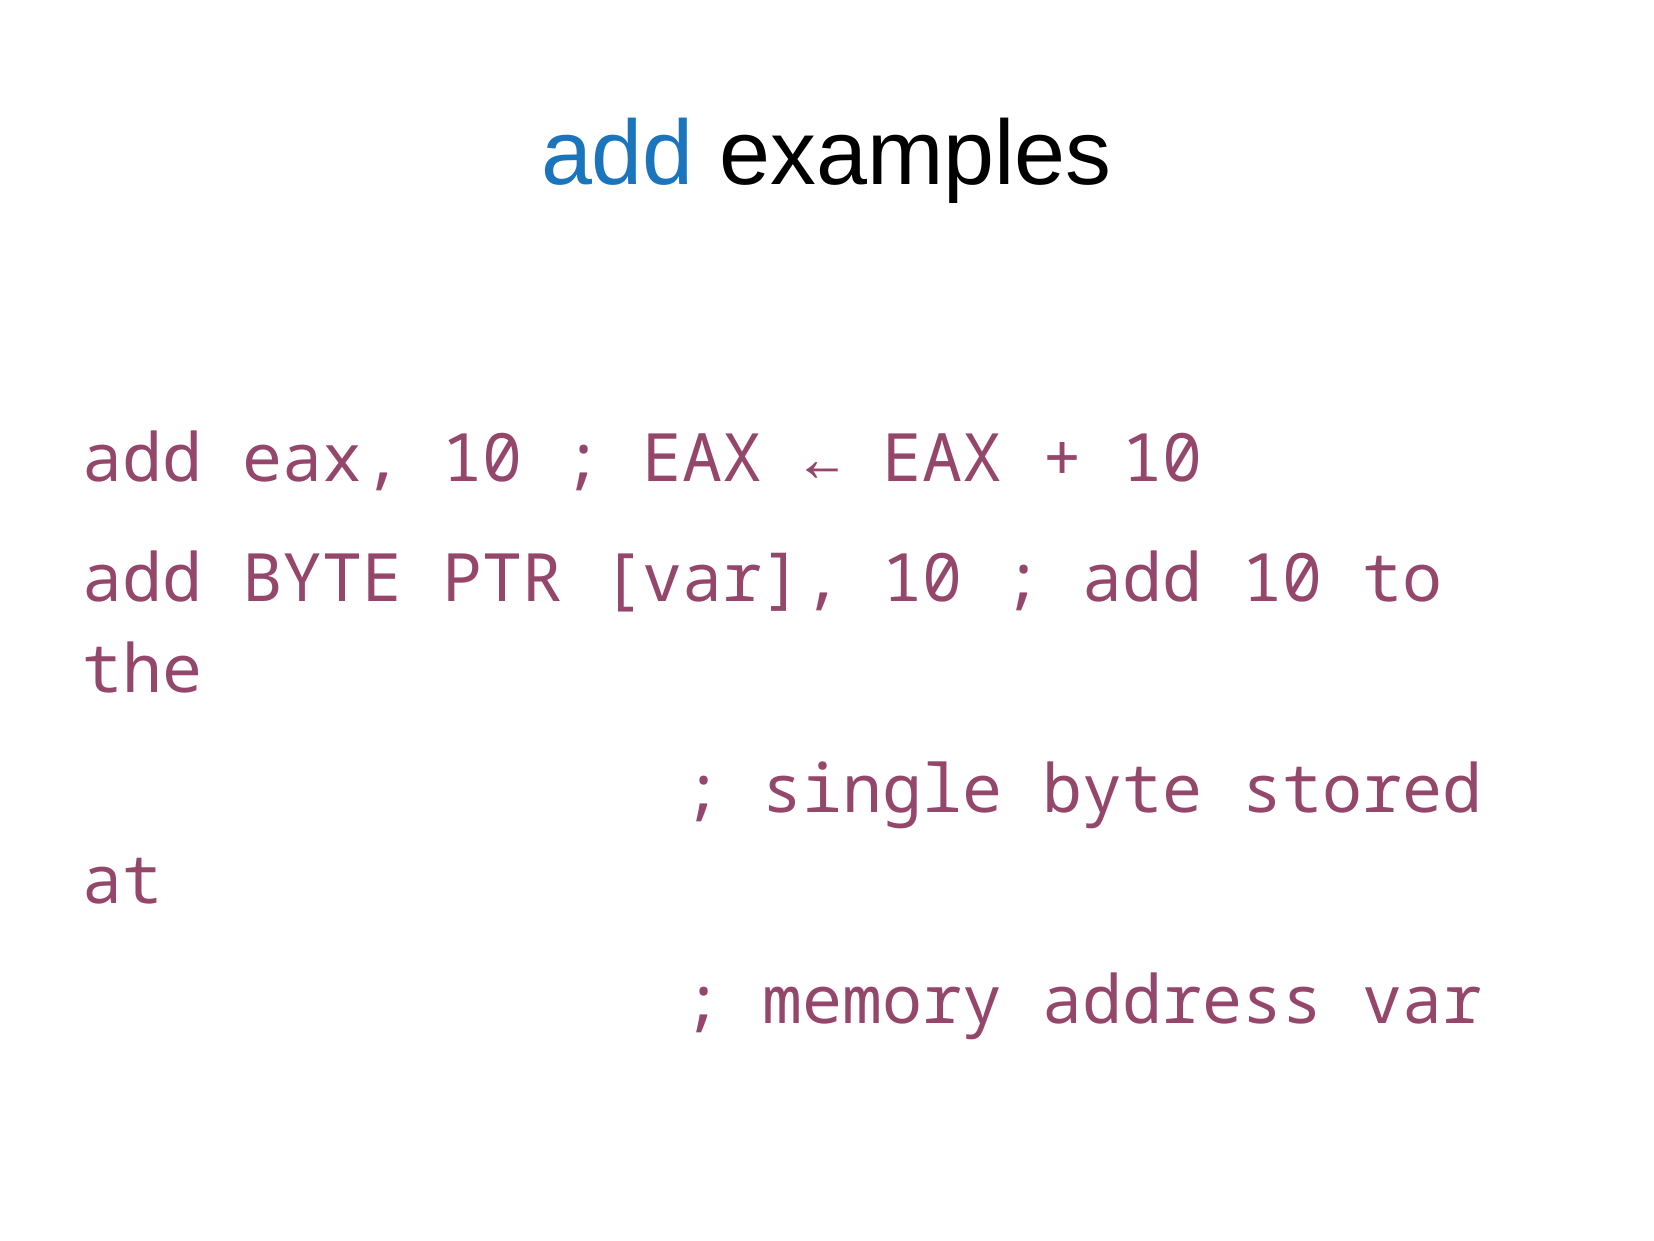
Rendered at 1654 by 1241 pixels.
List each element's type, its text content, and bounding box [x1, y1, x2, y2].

title add examples [82, 49, 1571, 257]
list add eax, 10 ; EAX ← EAX + 10 add BYTE PTR [var], 10 ; add 10 to the ; single byte stored at ; memory address var [82, 290, 1571, 1163]
